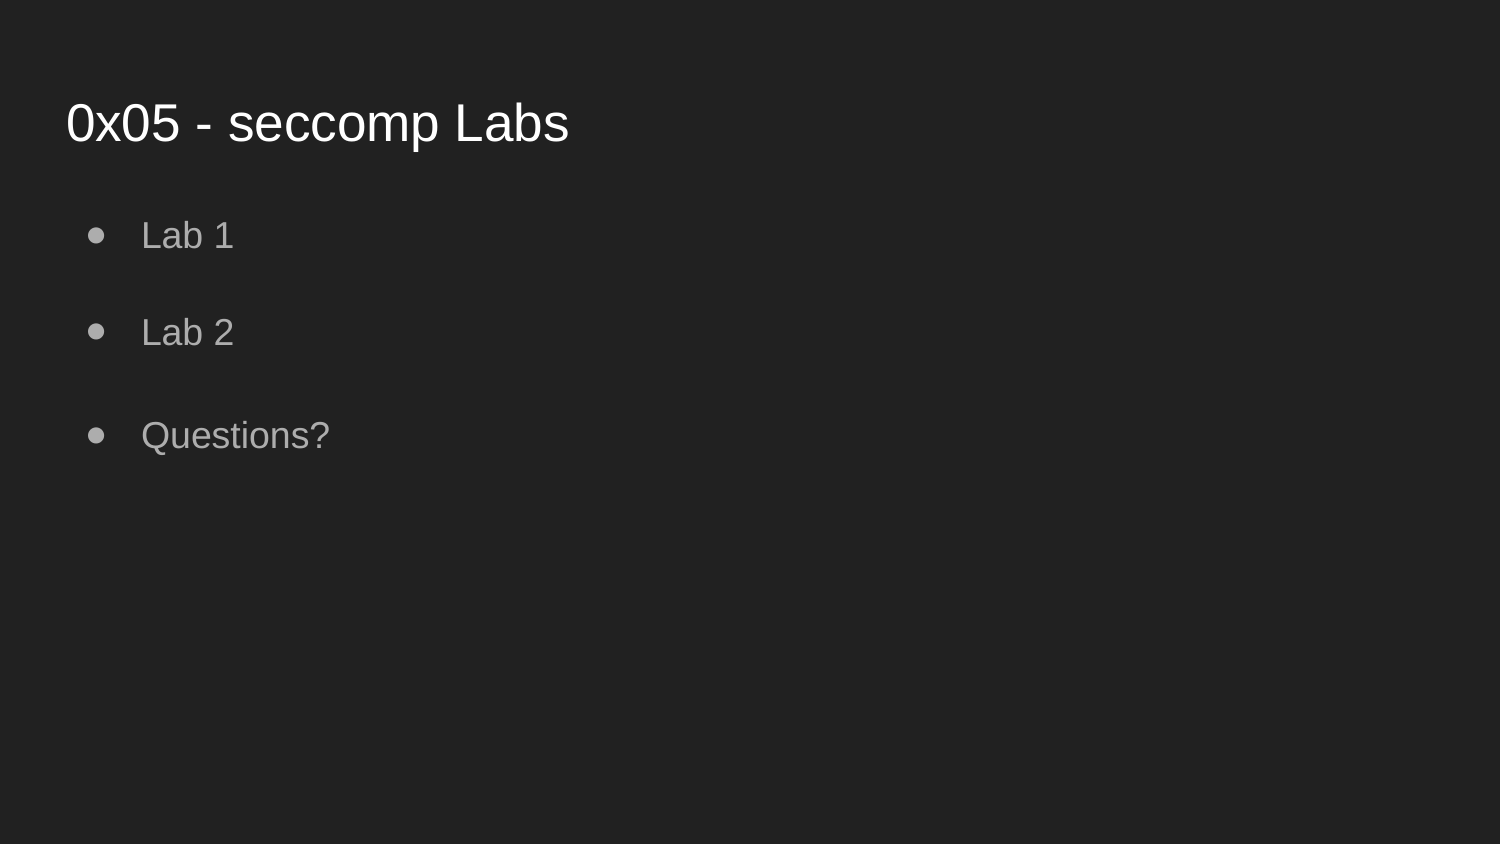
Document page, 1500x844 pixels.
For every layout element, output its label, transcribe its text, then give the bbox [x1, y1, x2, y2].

title 0x05 - seccomp Labs [51, 72, 1449, 167]
list Lab 1 Lab 2 Questions? [51, 189, 750, 825]
